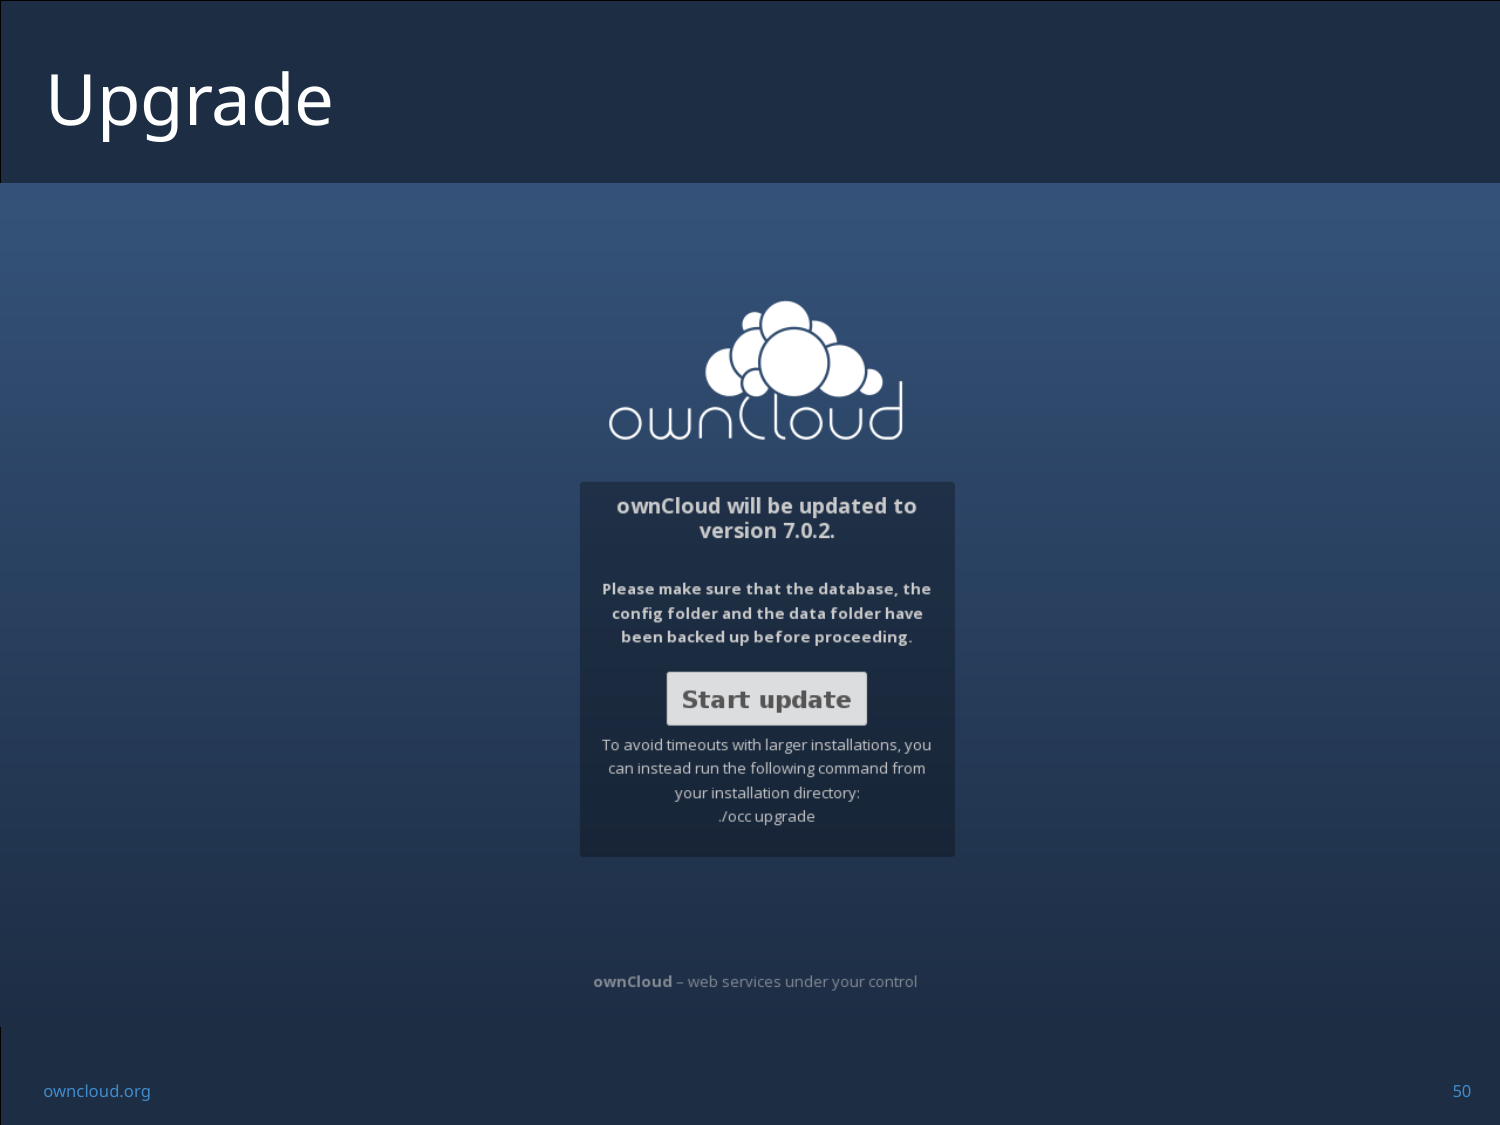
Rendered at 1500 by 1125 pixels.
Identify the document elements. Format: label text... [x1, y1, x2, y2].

picture [0, 183, 1500, 1027]
title Upgrade [45, 3, 1396, 183]
